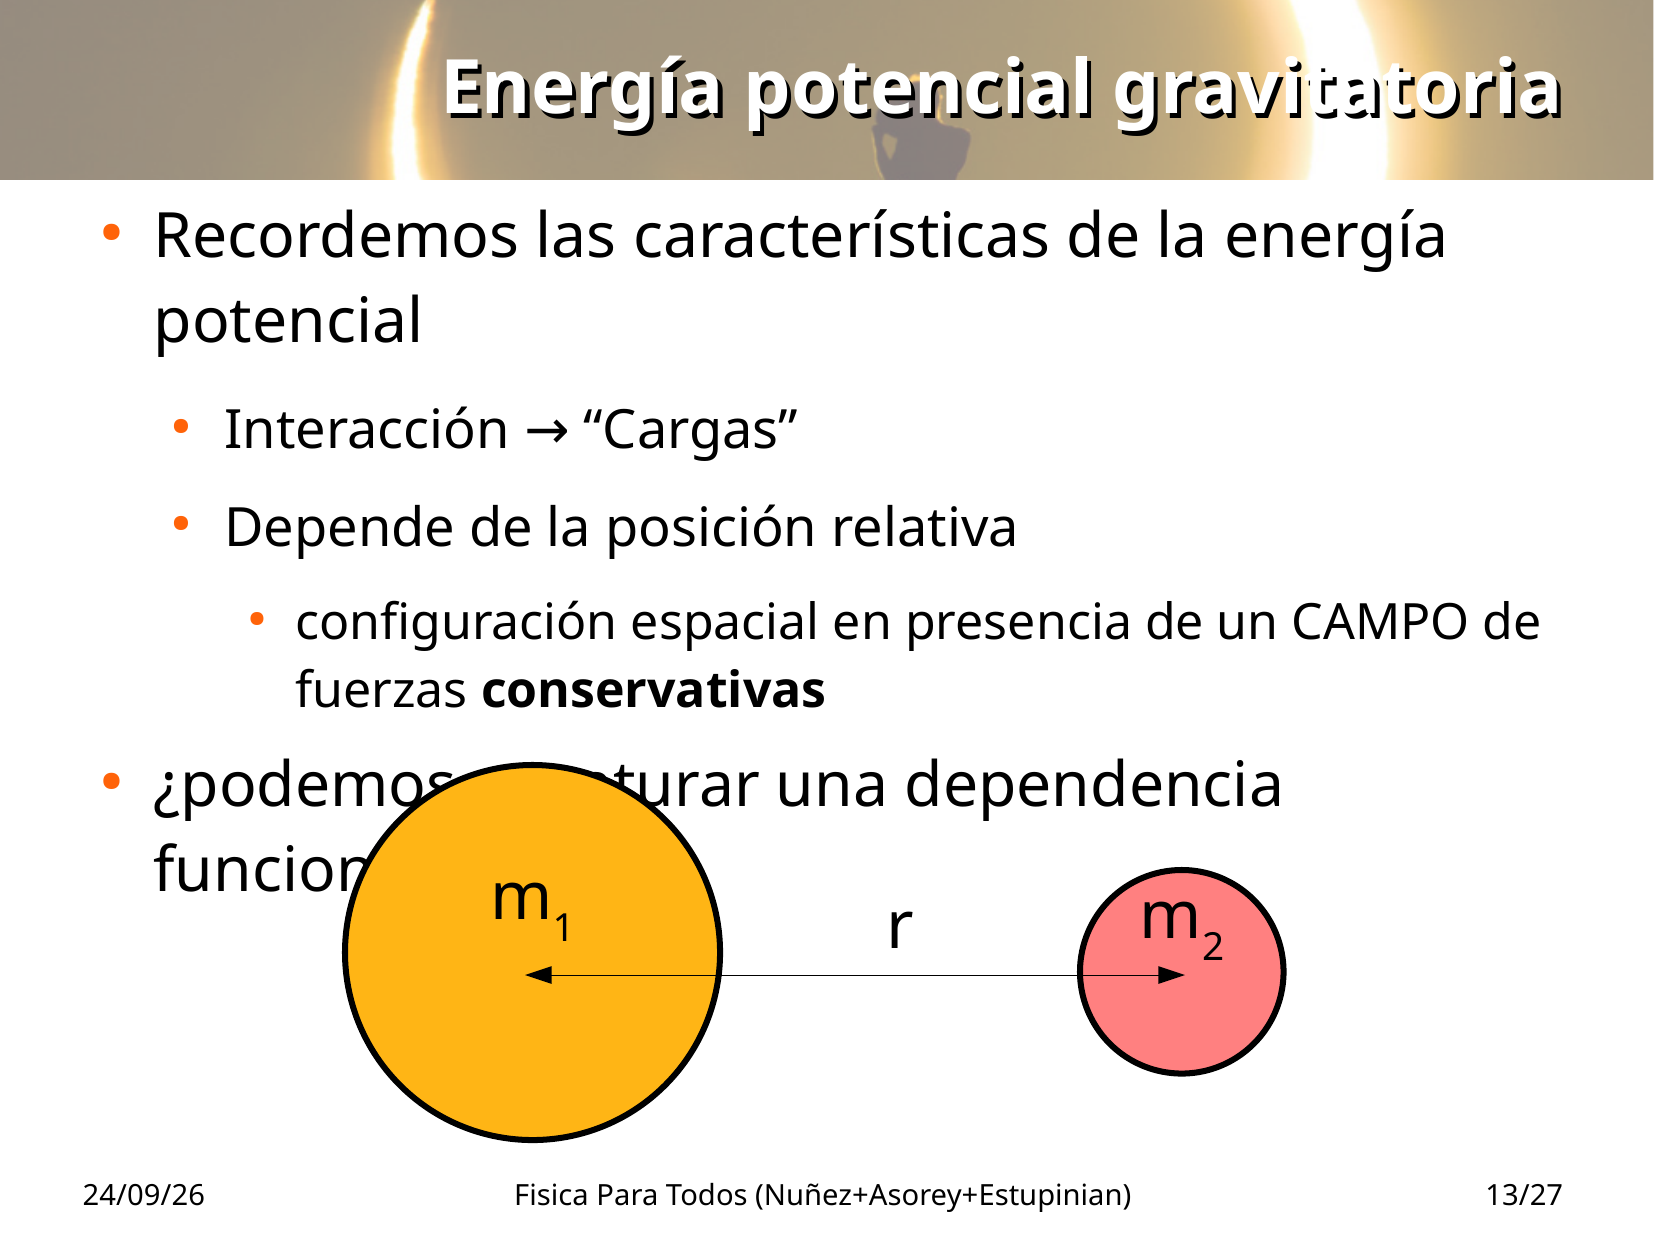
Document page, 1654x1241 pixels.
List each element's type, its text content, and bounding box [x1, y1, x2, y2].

text_box m2 [1080, 870, 1284, 1074]
list Recordemos las características de la energía potencial Interacción → “Cargas” Depende de la posición relativa configuración espacial en presencia de un CAMPO de fuerzas conservativas ¿podemos aventurar una dependencia funcional? [82, 191, 1571, 1111]
title Energía potencial gravitatoria [75, 19, 1564, 151]
picture [0, 0, 1654, 180]
text_box r [871, 870, 924, 965]
text_box m1 [345, 765, 721, 1141]
